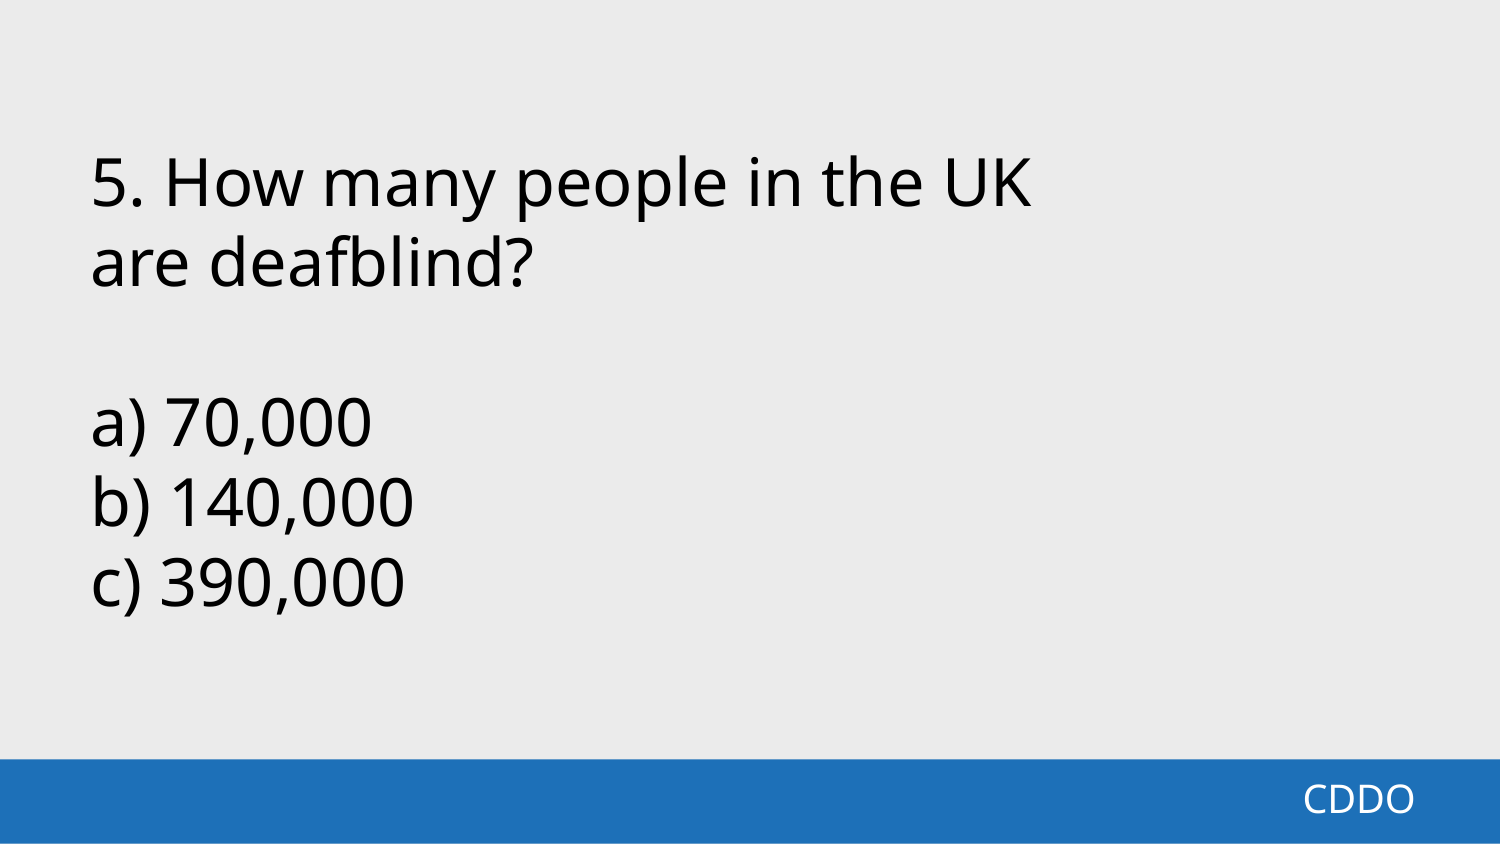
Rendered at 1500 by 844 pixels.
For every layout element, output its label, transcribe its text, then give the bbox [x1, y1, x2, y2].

text_box 5. How many people in the UK are deafblind? a) 70,000 b) 140,000 c) 390,000 [87, 0, 1416, 760]
